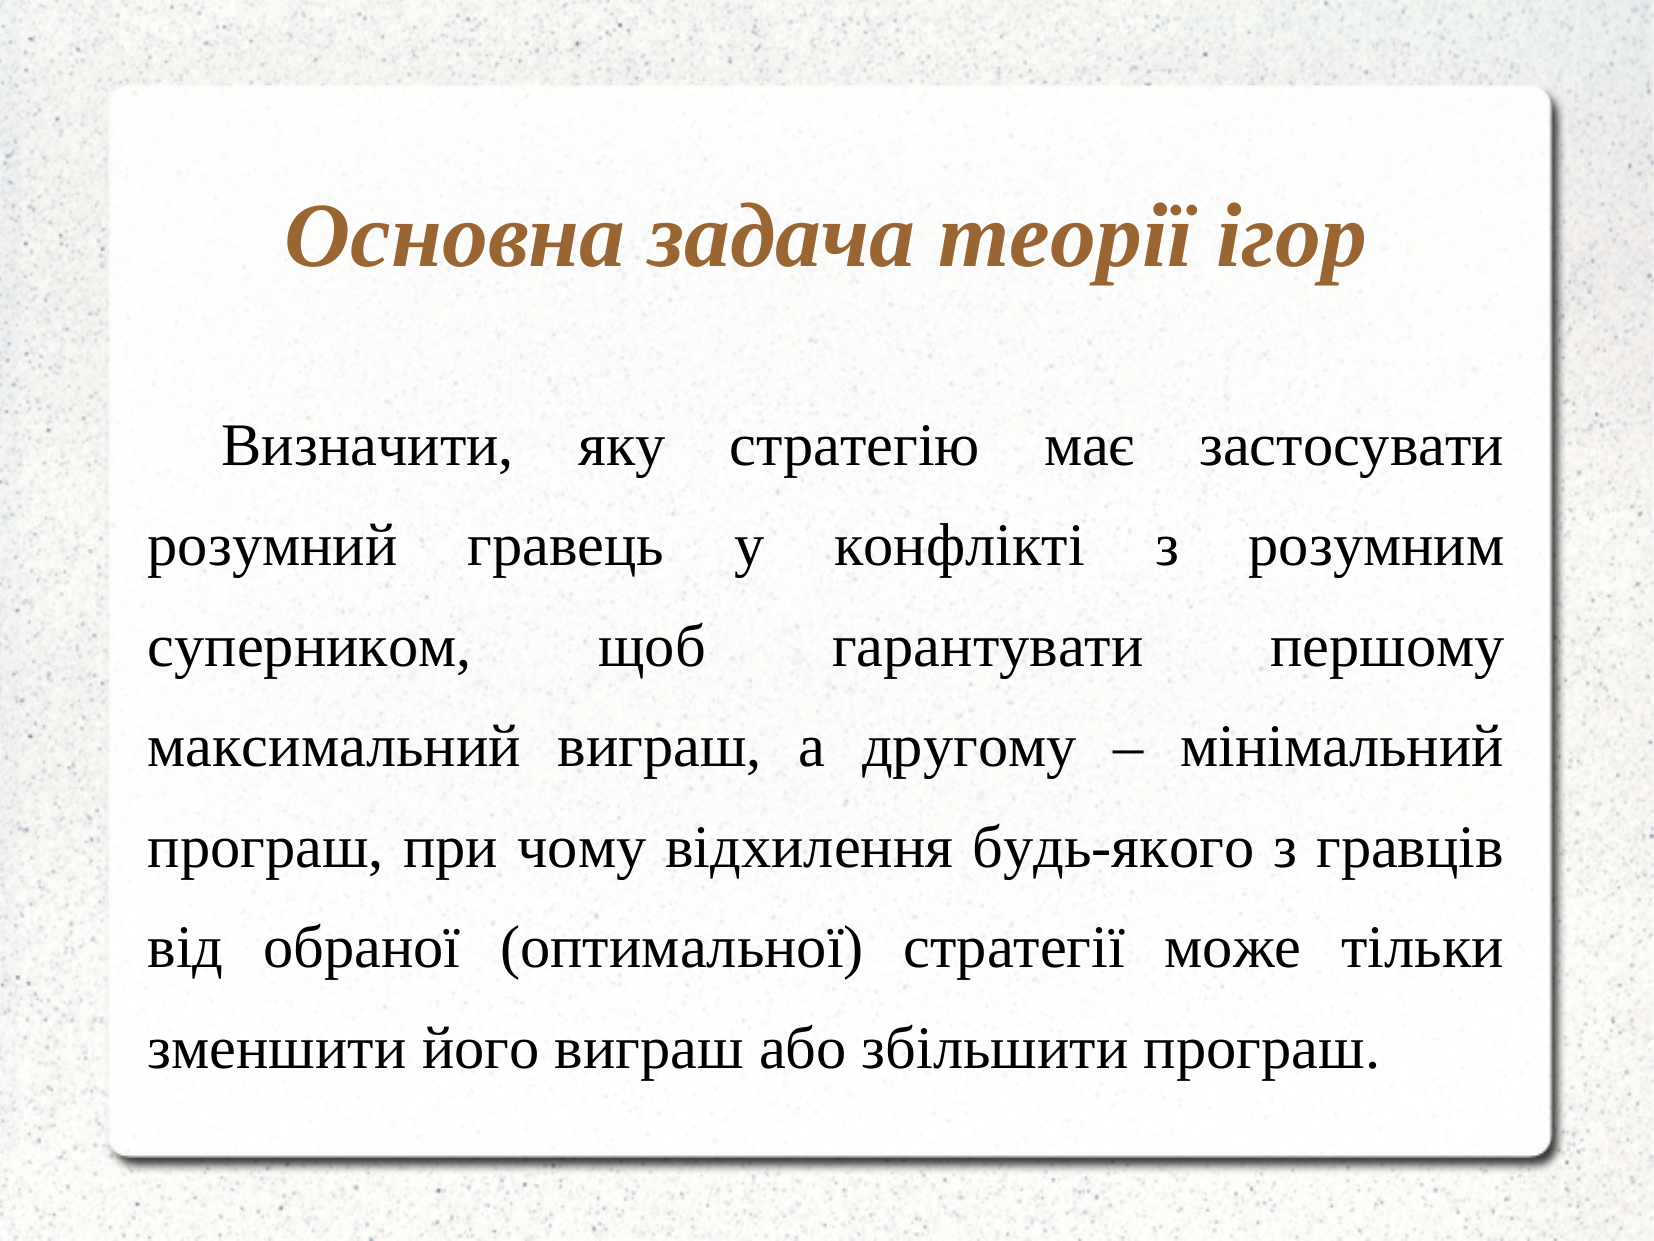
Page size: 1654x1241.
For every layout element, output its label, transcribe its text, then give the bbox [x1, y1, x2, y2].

picture [0, 0, 1654, 1241]
title Основна задача теорії ігор [118, 177, 1536, 294]
list Визначити, яку стратегію має застосувати розумний гравець у конфлікті з розумним суперником, щоб гарантувати першому максимальний виграш, а другому – мінімальний програш, при чому відхилення будь-якого з гравців від обраної (оптимальної) стратегії може тільки зменшити його виграш або збільшити програш. [147, 377, 1506, 1146]
